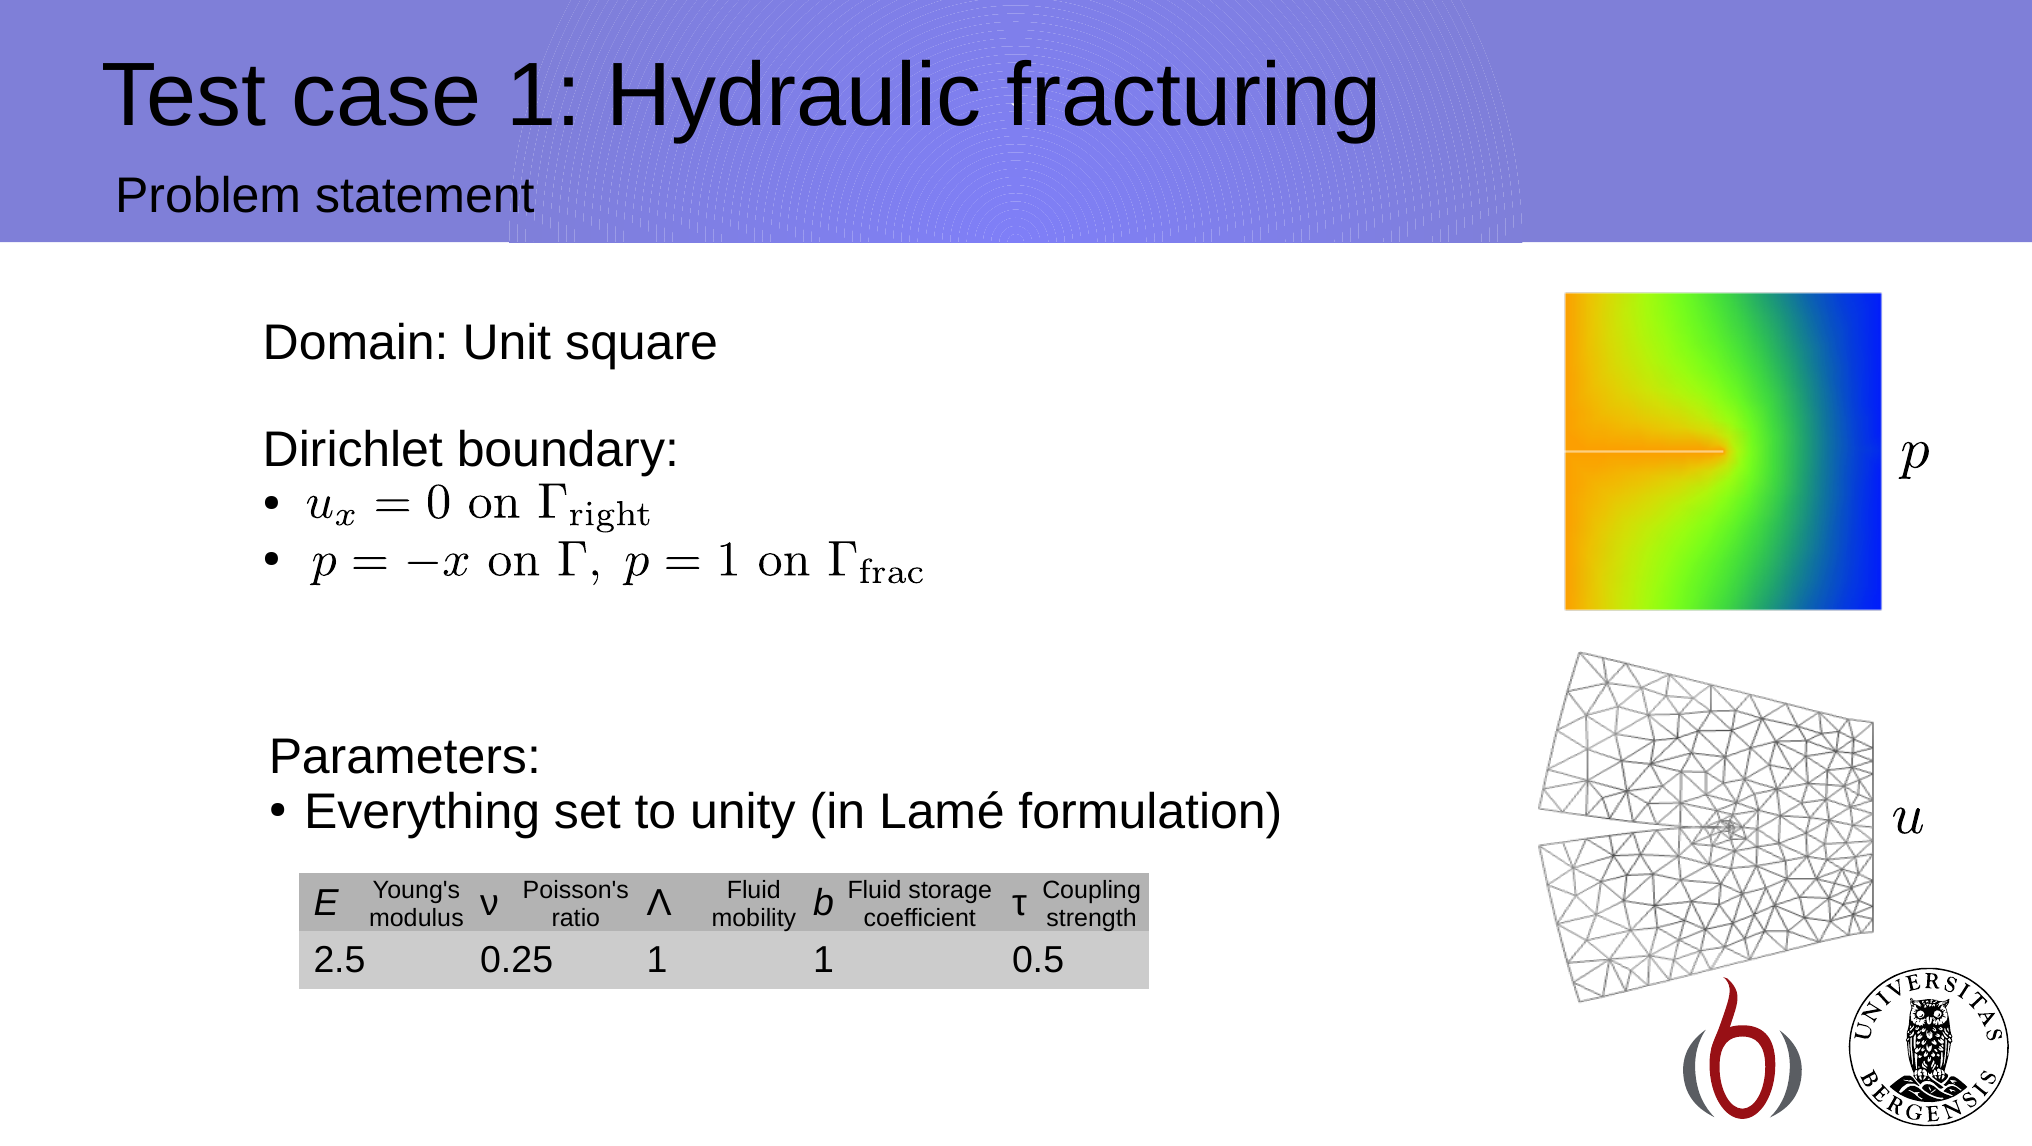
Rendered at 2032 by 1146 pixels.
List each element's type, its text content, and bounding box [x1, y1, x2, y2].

text_box Coupling strength [1027, 868, 1157, 939]
table_header τ [1008, 873, 1027, 931]
table_cell 0.5 [997, 931, 1149, 989]
table_header b [818, 897, 829, 913]
text_box Fluid storage coefficient [832, 868, 1008, 940]
picture [1533, 649, 1878, 1009]
text_box Parameters: Everything set to unity (in Lamé formulation) [253, 720, 1298, 847]
text_box Domain: Unit square [248, 307, 734, 378]
text_box [305, 483, 652, 533]
text_box Dirichlet boundary: [248, 413, 695, 596]
text_box [309, 541, 925, 586]
table_header ν [479, 873, 507, 931]
text_box [1898, 441, 1930, 479]
text_box Fluid mobility [696, 868, 812, 940]
table_cell 1 [632, 931, 798, 989]
table_header b [812, 873, 832, 931]
text_box Poisson's ratio [507, 868, 645, 940]
text_box [1891, 807, 1925, 834]
table_cell 1 [798, 931, 997, 989]
picture [1552, 281, 1896, 621]
table_header E [299, 873, 354, 931]
text_box Problem statement [100, 159, 550, 231]
text_box Young's modulus [354, 868, 479, 940]
table_header Λ [645, 873, 696, 931]
table_cell 2.5 [299, 931, 465, 989]
title Test case 1: Hydraulic fracturing [101, 43, 1930, 145]
table_cell 0.25 [465, 931, 632, 989]
